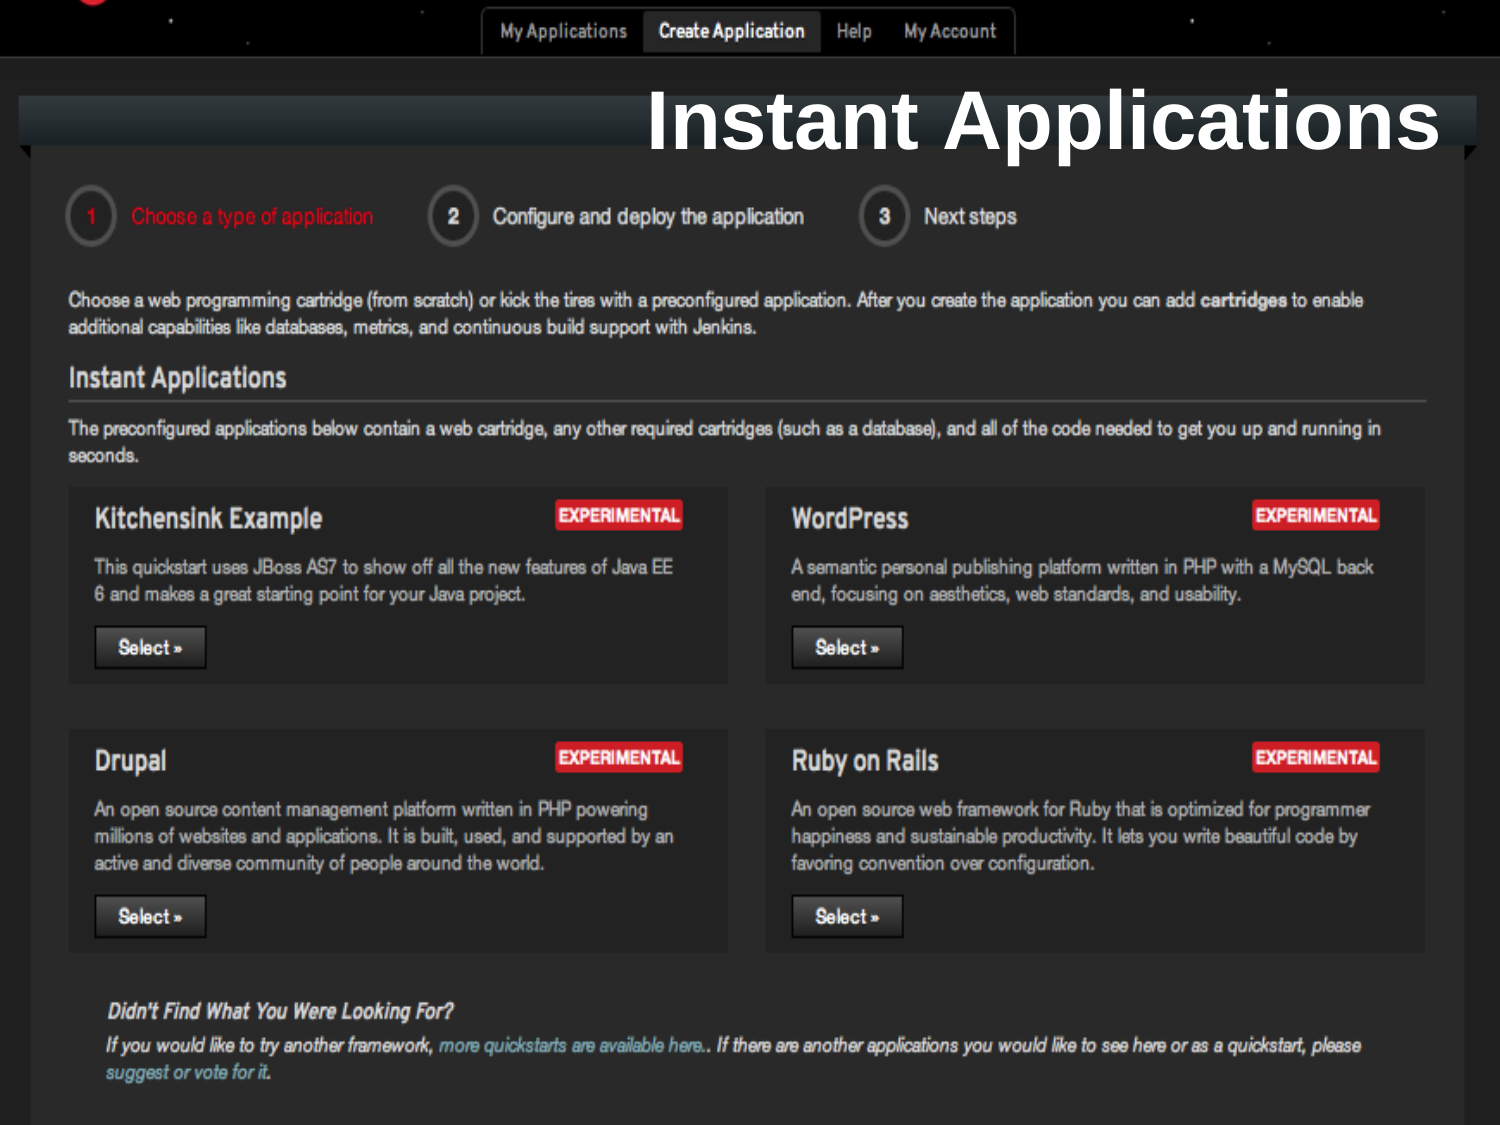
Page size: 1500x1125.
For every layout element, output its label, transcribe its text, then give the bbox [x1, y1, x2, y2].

title Instant Applications [632, 0, 1500, 234]
picture [0, 0, 1500, 1125]
